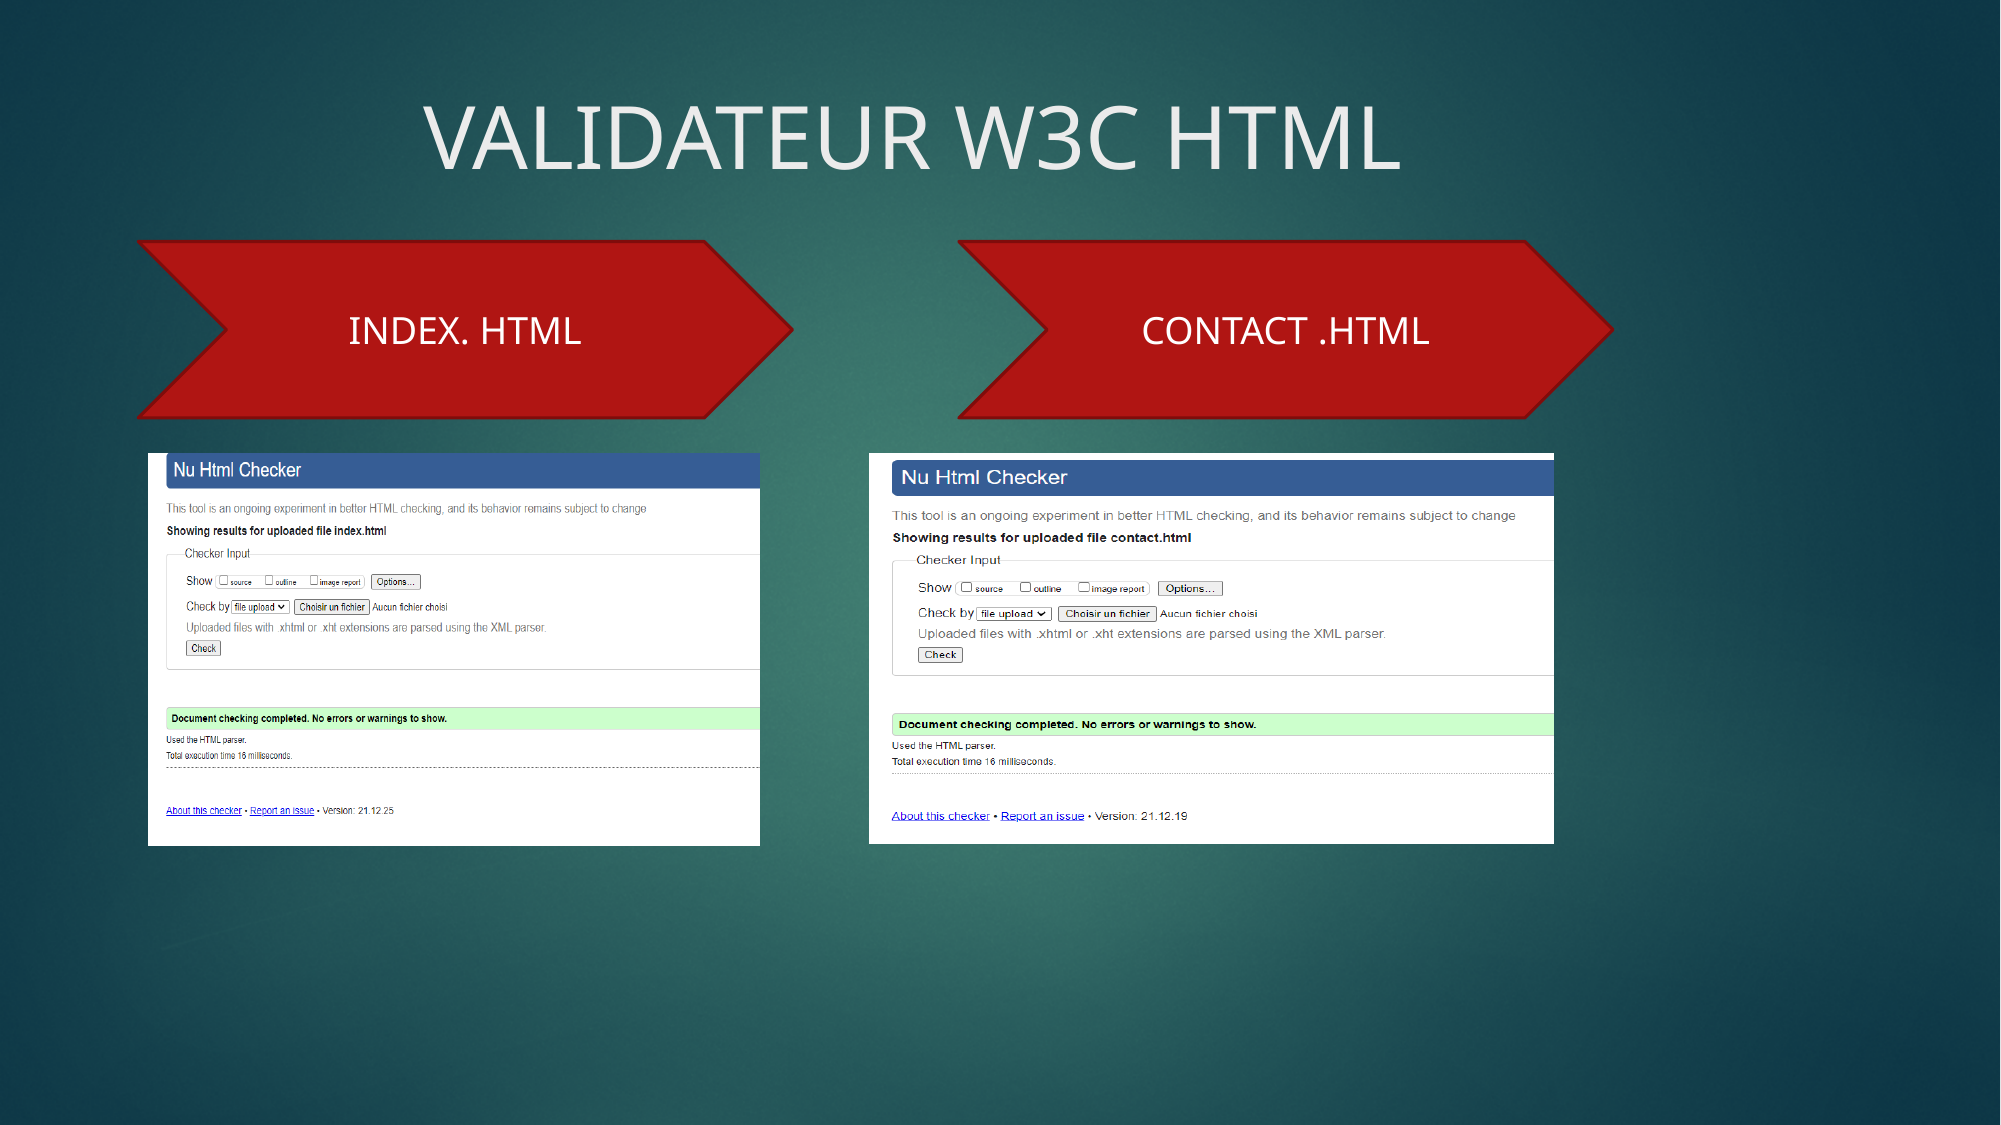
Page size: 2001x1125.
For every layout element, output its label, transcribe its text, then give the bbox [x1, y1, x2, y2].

text_box INDEX. HTML [138, 241, 793, 418]
text_box CONTACT .HTML [958, 241, 1614, 418]
title VALIDATEUR W3C HTML [181, 74, 1649, 217]
picture [148, 453, 760, 846]
picture [869, 453, 1554, 844]
